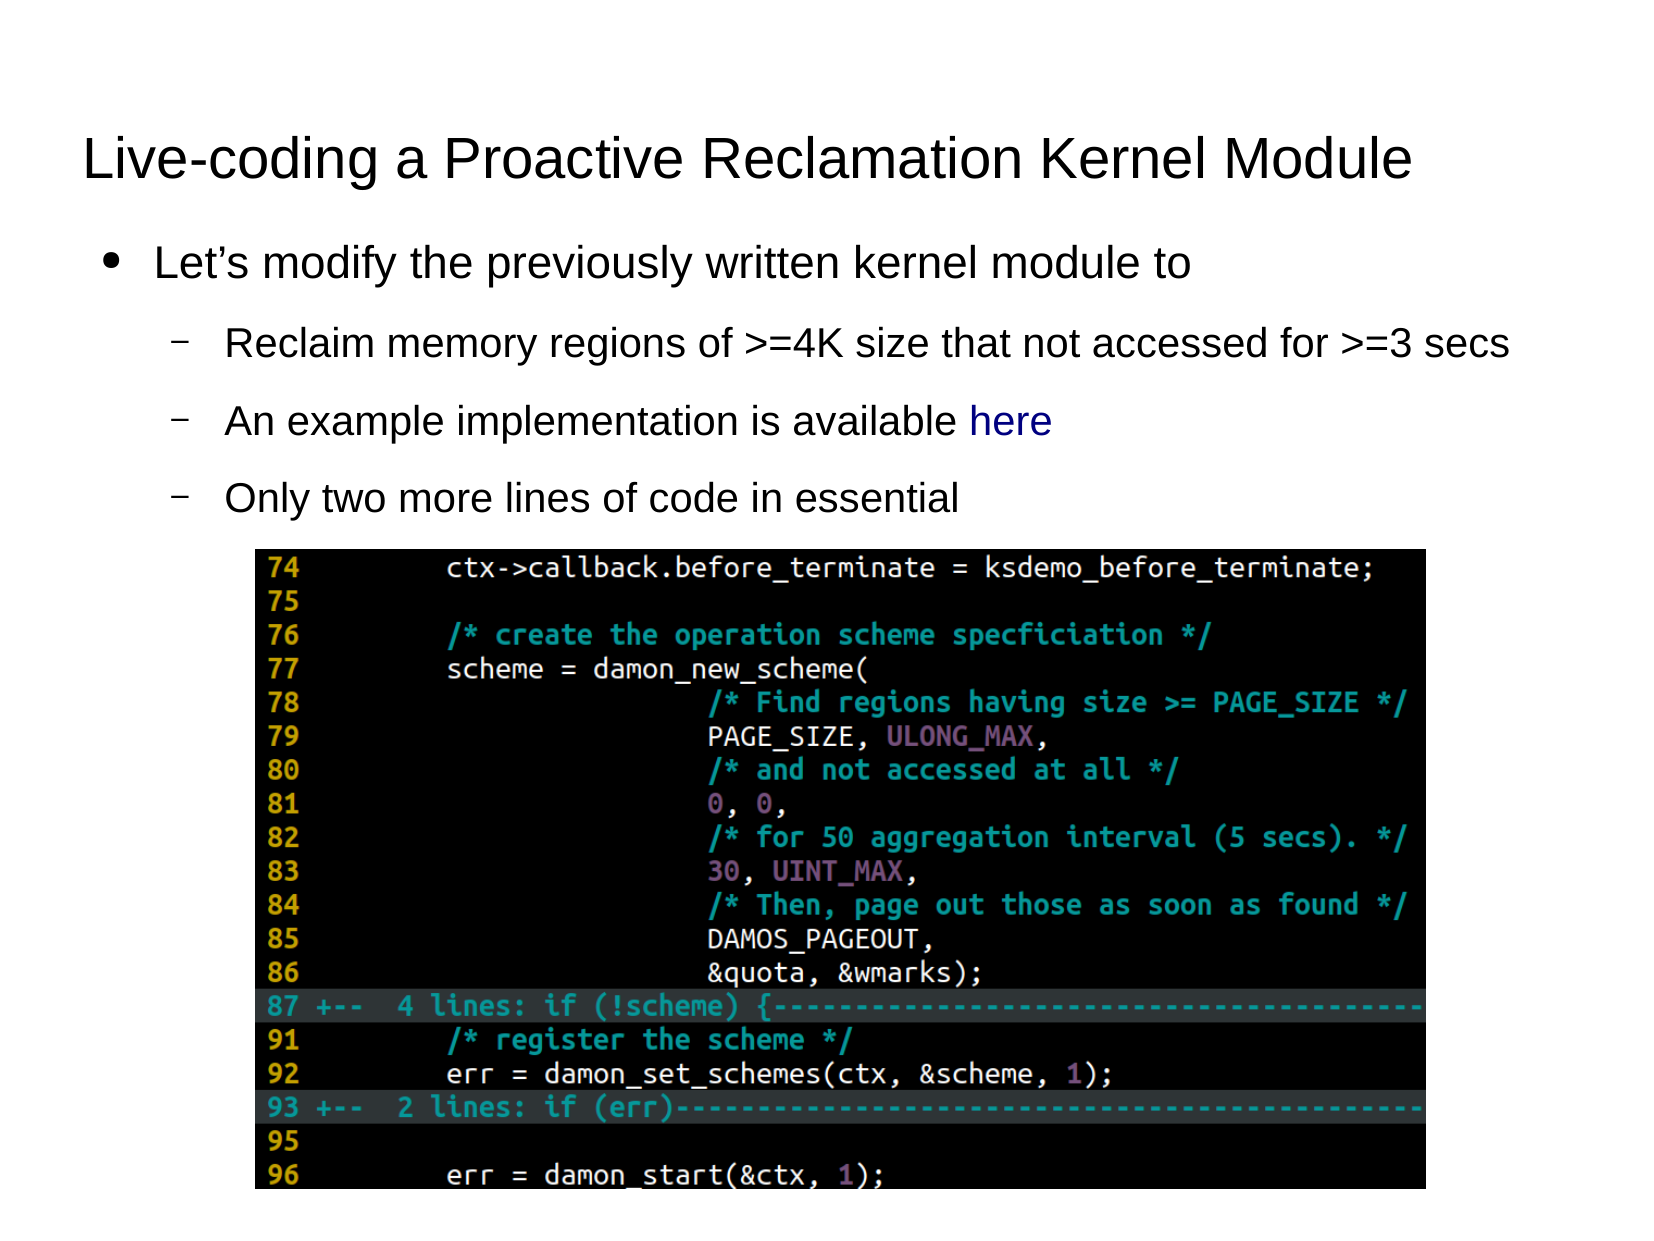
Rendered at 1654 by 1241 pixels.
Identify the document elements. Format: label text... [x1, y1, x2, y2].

picture [255, 549, 1426, 1189]
list Let’s modify the previously written kernel module to Reclaim memory regions of >=4K size that not accessed for >=3 secs An example implementation is available here Only two more lines of code in essential [82, 236, 1571, 1111]
title Live-coding a Proactive Reclamation Kernel Module [82, 108, 1571, 210]
